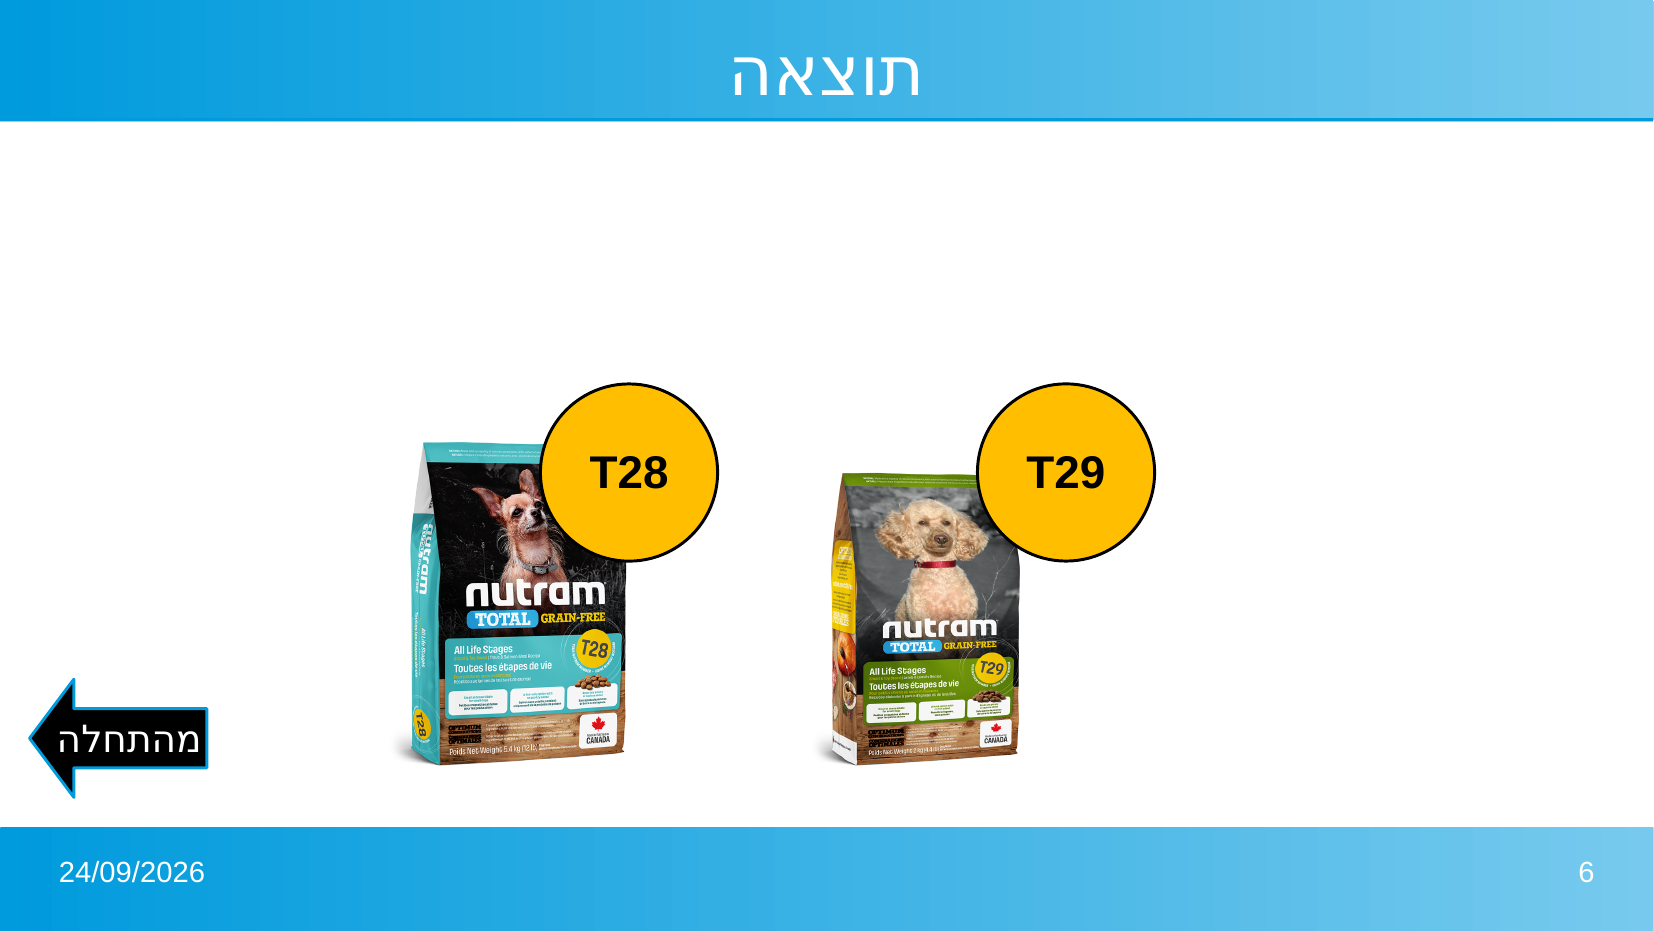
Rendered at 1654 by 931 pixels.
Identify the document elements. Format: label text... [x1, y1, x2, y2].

picture [384, 402, 650, 768]
picture [797, 451, 1057, 768]
text_box T28 [540, 383, 718, 562]
text_box T29 [977, 383, 1155, 562]
text_box מהתחלה [29, 679, 207, 798]
title תוצאה [59, 21, 1595, 116]
